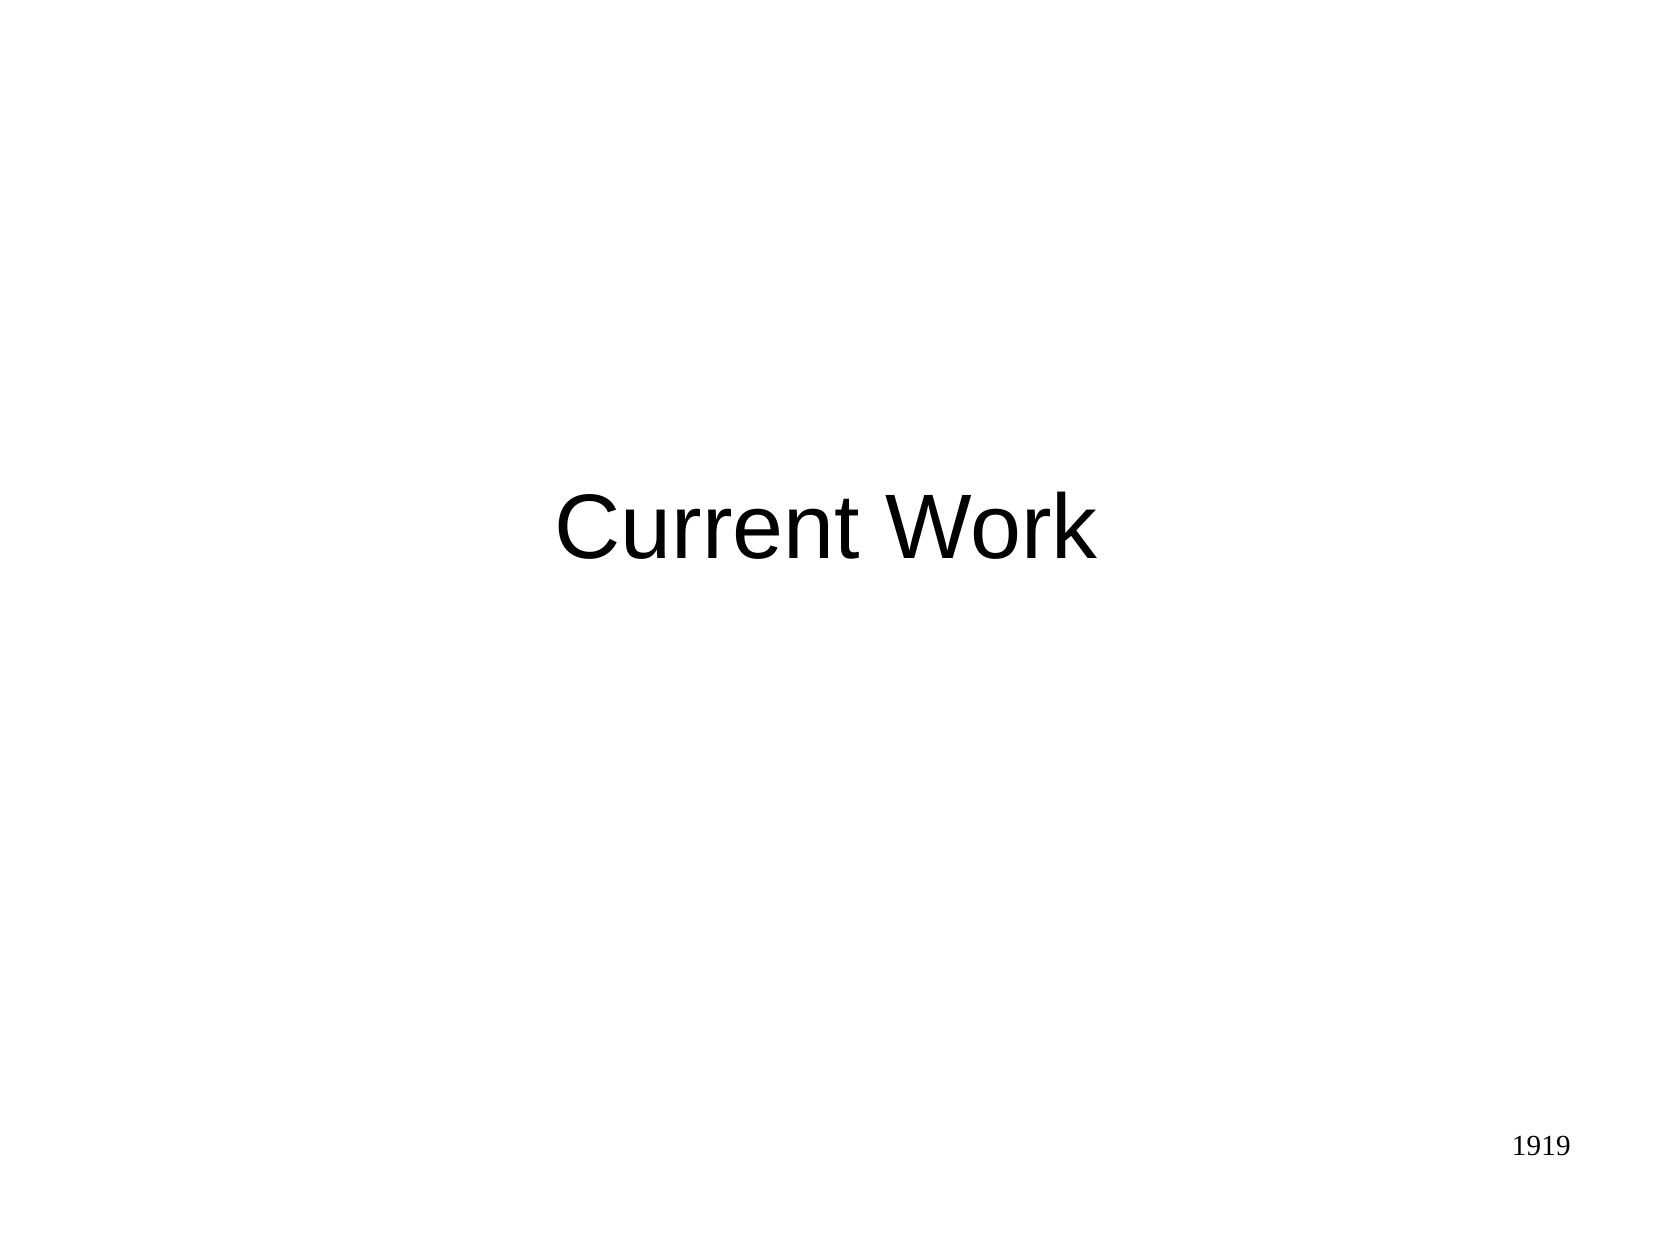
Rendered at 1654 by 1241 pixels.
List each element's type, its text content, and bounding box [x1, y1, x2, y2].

title Current Work [82, 422, 1571, 631]
